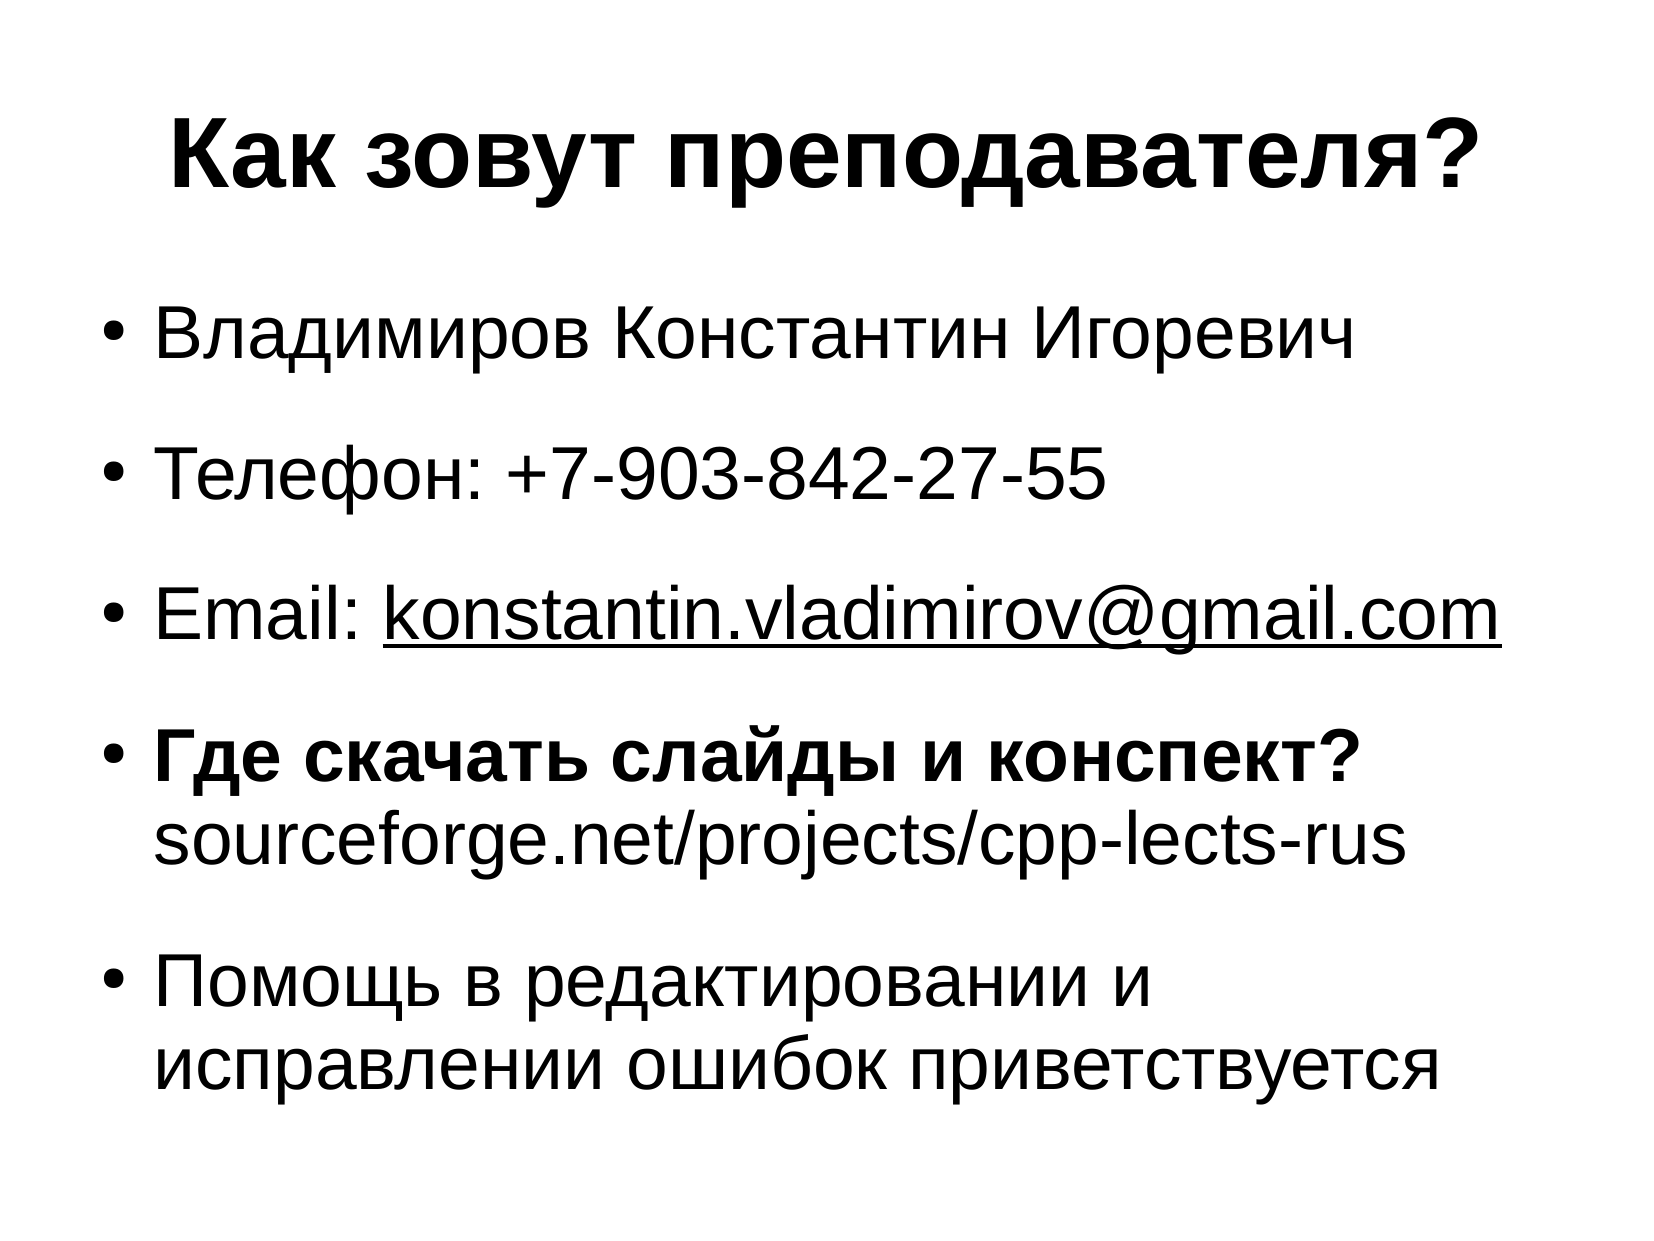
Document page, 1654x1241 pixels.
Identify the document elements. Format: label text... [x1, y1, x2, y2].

list Владимиров Константин Игоревич Телефон: +7-903-842-27-55 Email: konstantin.vladimirov@gmail.com Где скачать слайды и конспект? sourceforge.net/projects/cpp-lects-rus Помощь в редактировании и исправлении ошибок приветствуется [82, 290, 1571, 1156]
title Как зовут преподавателя? [82, 49, 1571, 257]
